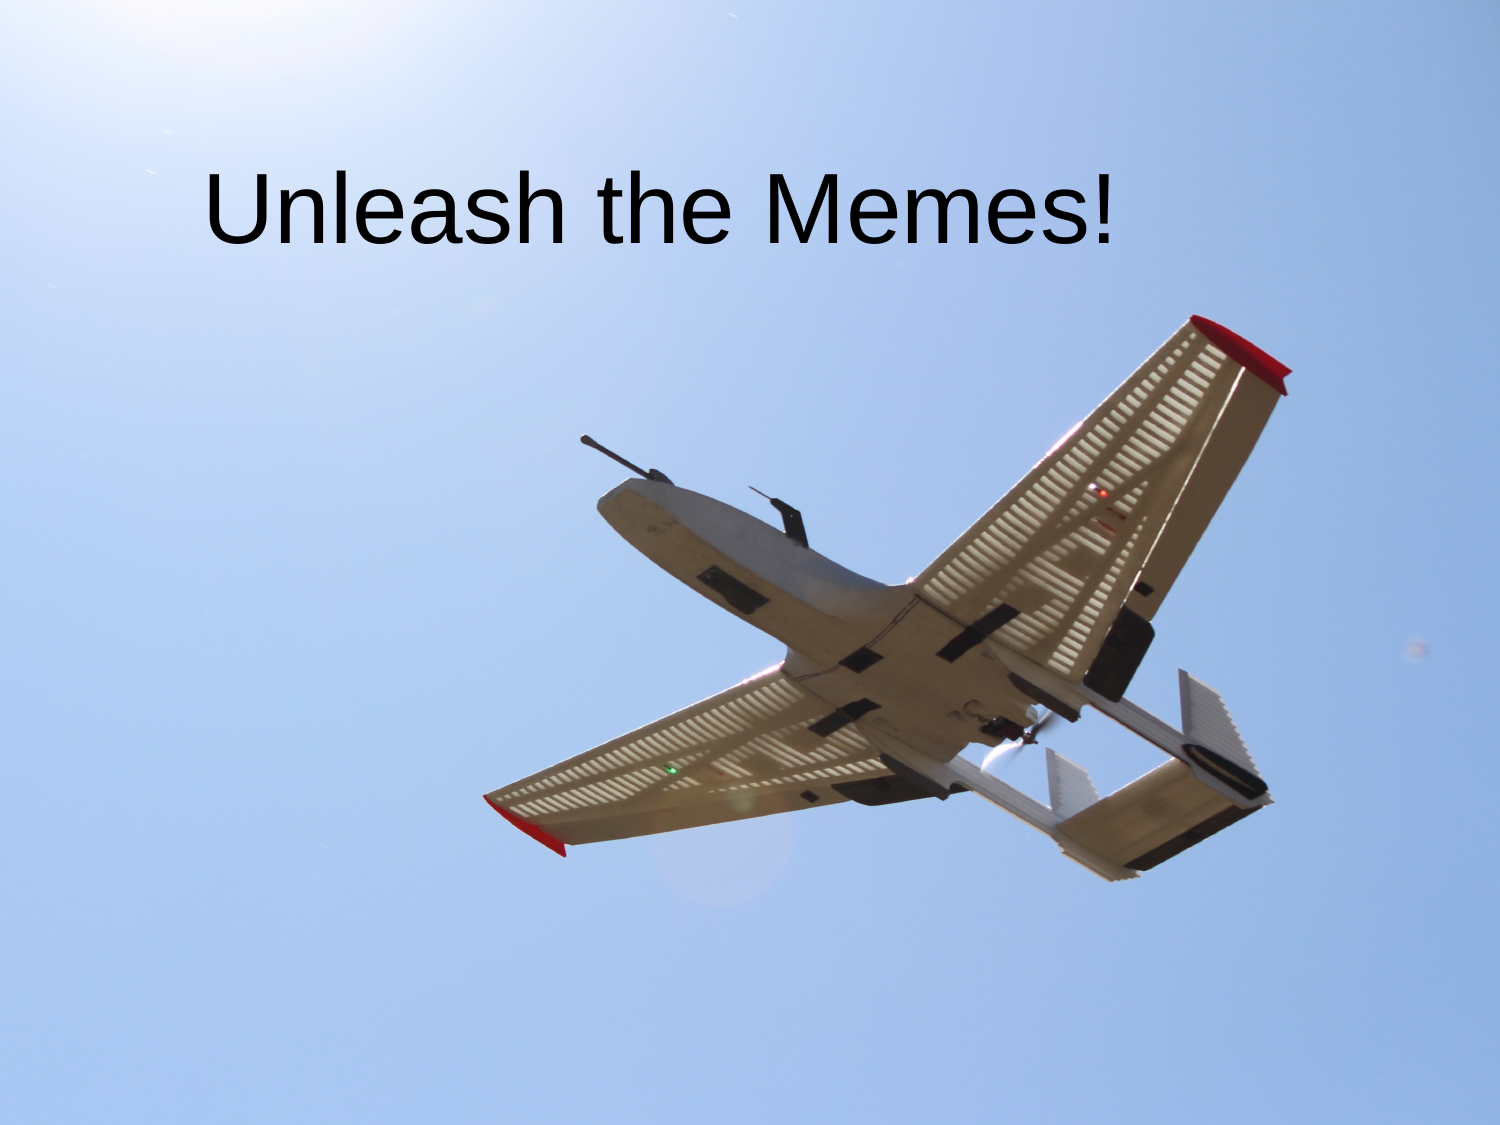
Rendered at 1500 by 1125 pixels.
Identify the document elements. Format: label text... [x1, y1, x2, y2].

title Unleash the Memes! [187, 149, 1238, 258]
picture [0, 0, 1500, 1125]
